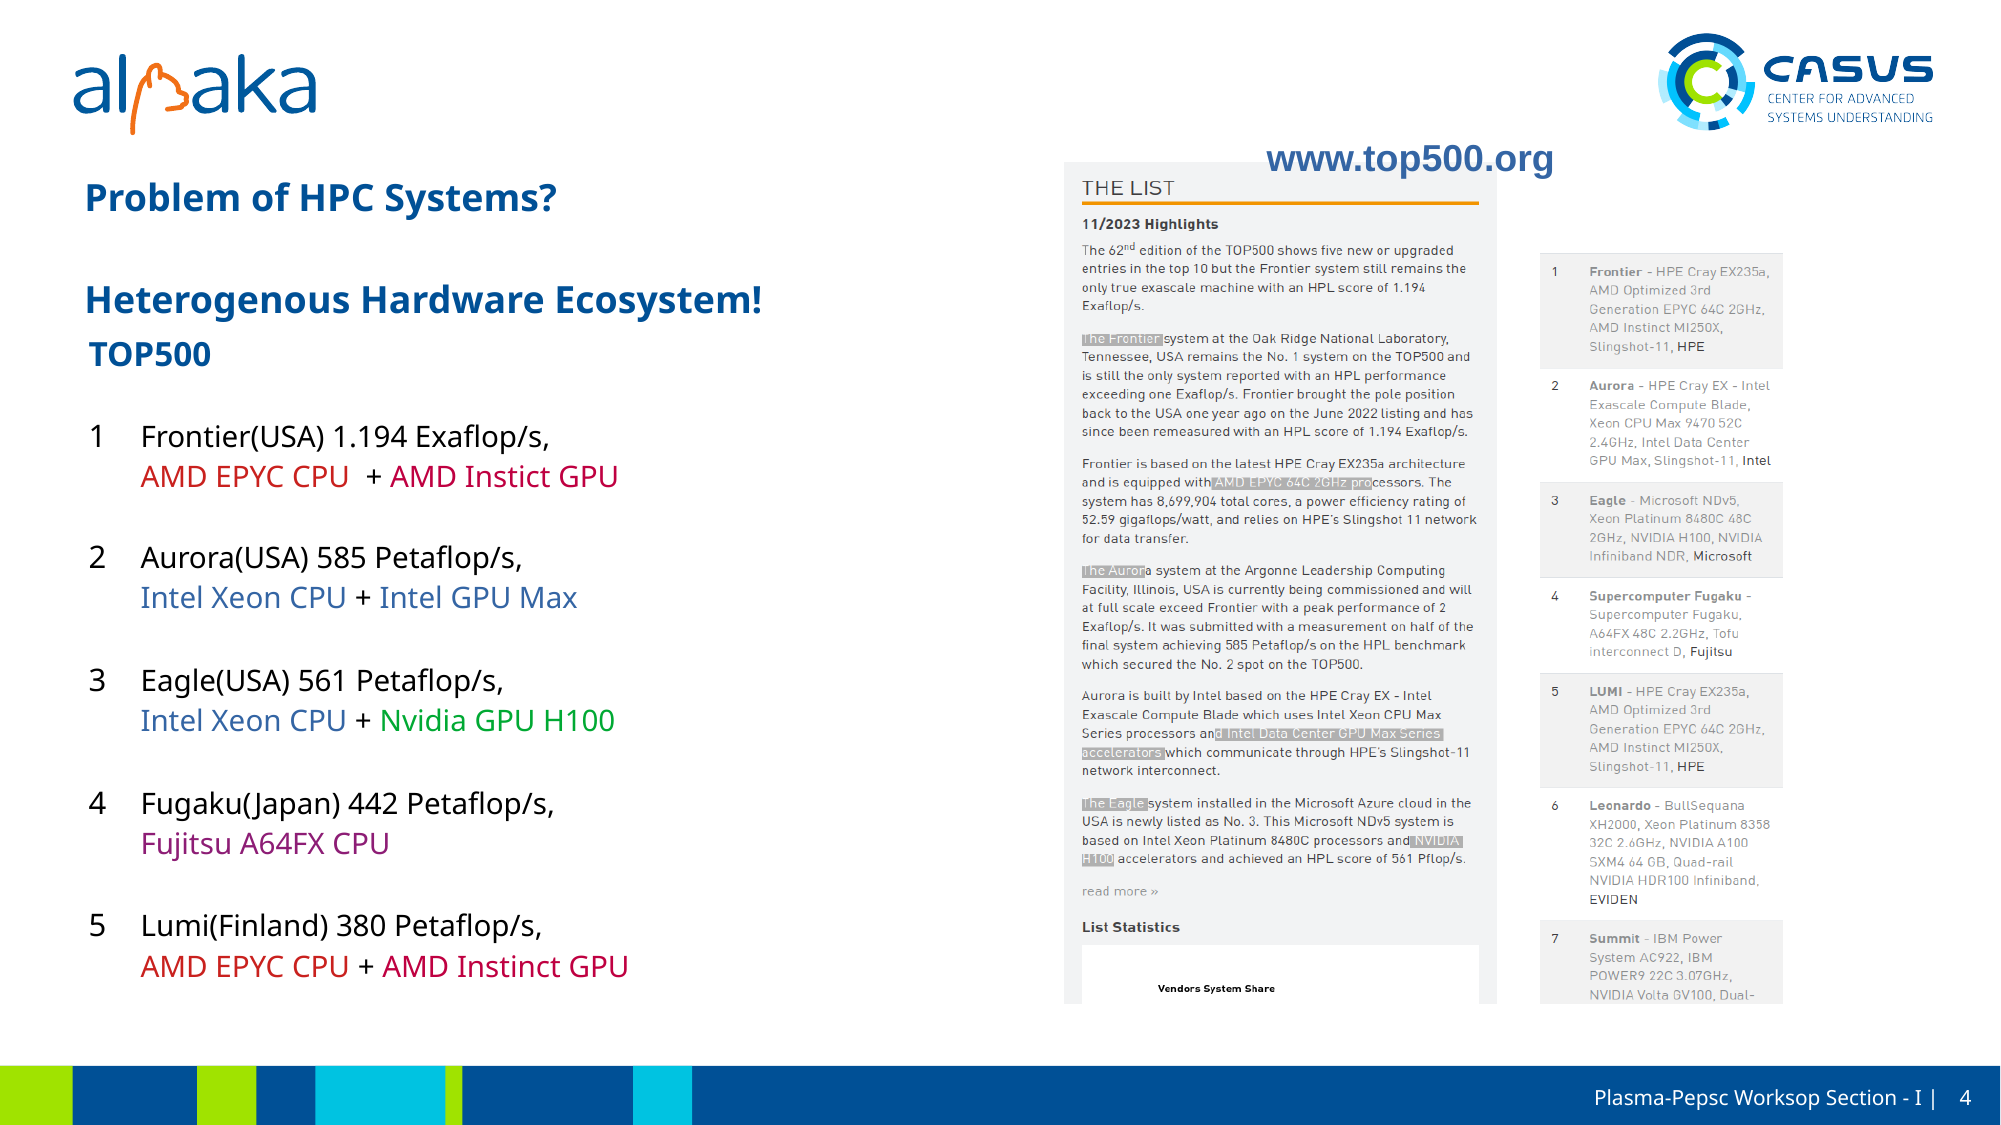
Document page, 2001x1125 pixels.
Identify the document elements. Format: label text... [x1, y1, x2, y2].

picture [1022, 162, 1843, 1004]
picture [72, 53, 317, 136]
text_box www.top500.org [1251, 129, 1630, 229]
list TOP500 Frontier(USA) 1.194 Exaflop/s, AMD EPYC CPU + AMD Instict GPU Aurora(USA) 585 Petaflop/s, Intel Xeon CPU + Intel GPU Max Eagle(USA) 561 Petaflop/s, Intel Xeon CPU + Nvidia GPU H100 Fugaku(Japan) 442 Petaflop/s, Fujitsu A64FX CPU Lumi(Finland) 380 Petaflop/s, AMD EPYC CPU + AMD Instinct GPU [88, 330, 963, 993]
list Problem of HPC Systems? Heterogenous Hardware Ecosystem! [84, 171, 963, 337]
picture [1658, 33, 1933, 131]
